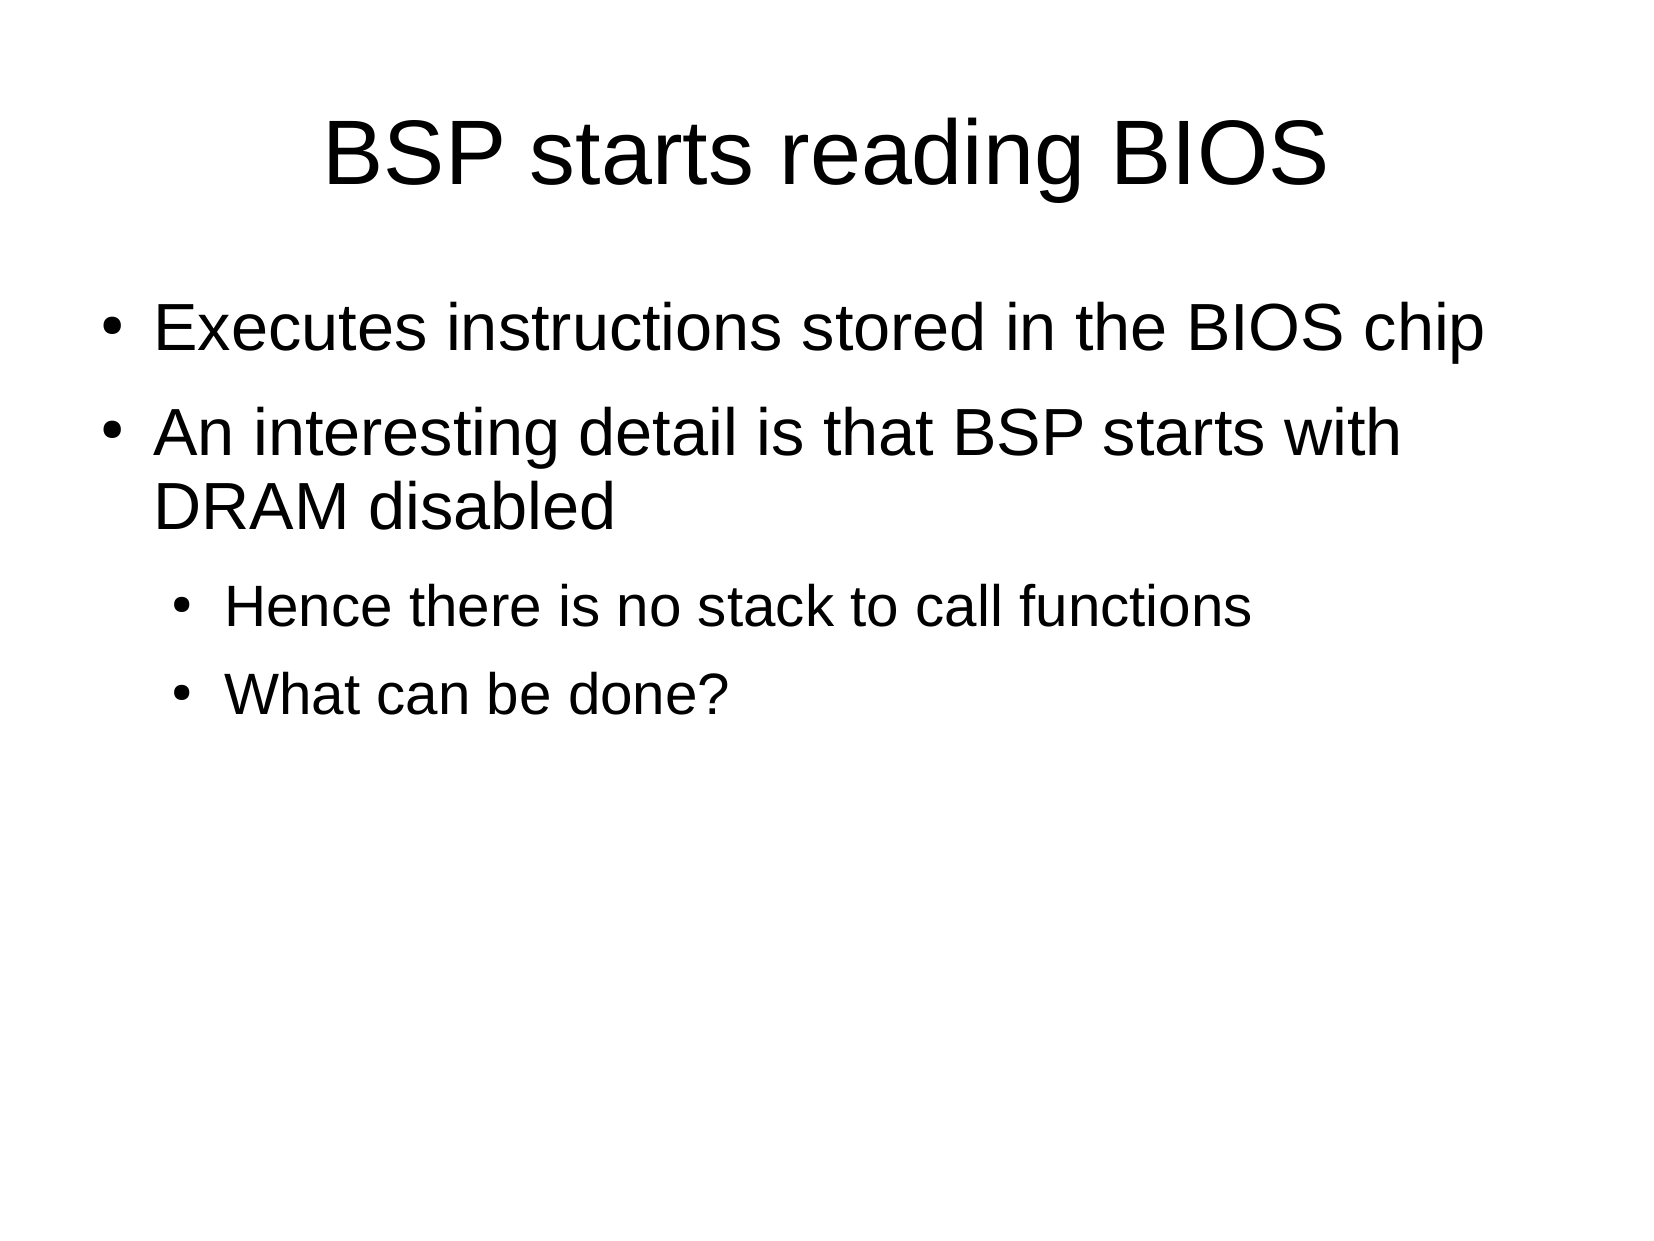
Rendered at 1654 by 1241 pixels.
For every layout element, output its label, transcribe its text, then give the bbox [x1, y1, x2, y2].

title BSP starts reading BIOS [82, 49, 1571, 257]
list Executes instructions stored in the BIOS chip An interesting detail is that BSP starts with DRAM disabled Hence there is no stack to call functions What can be done? [82, 290, 1571, 1010]
